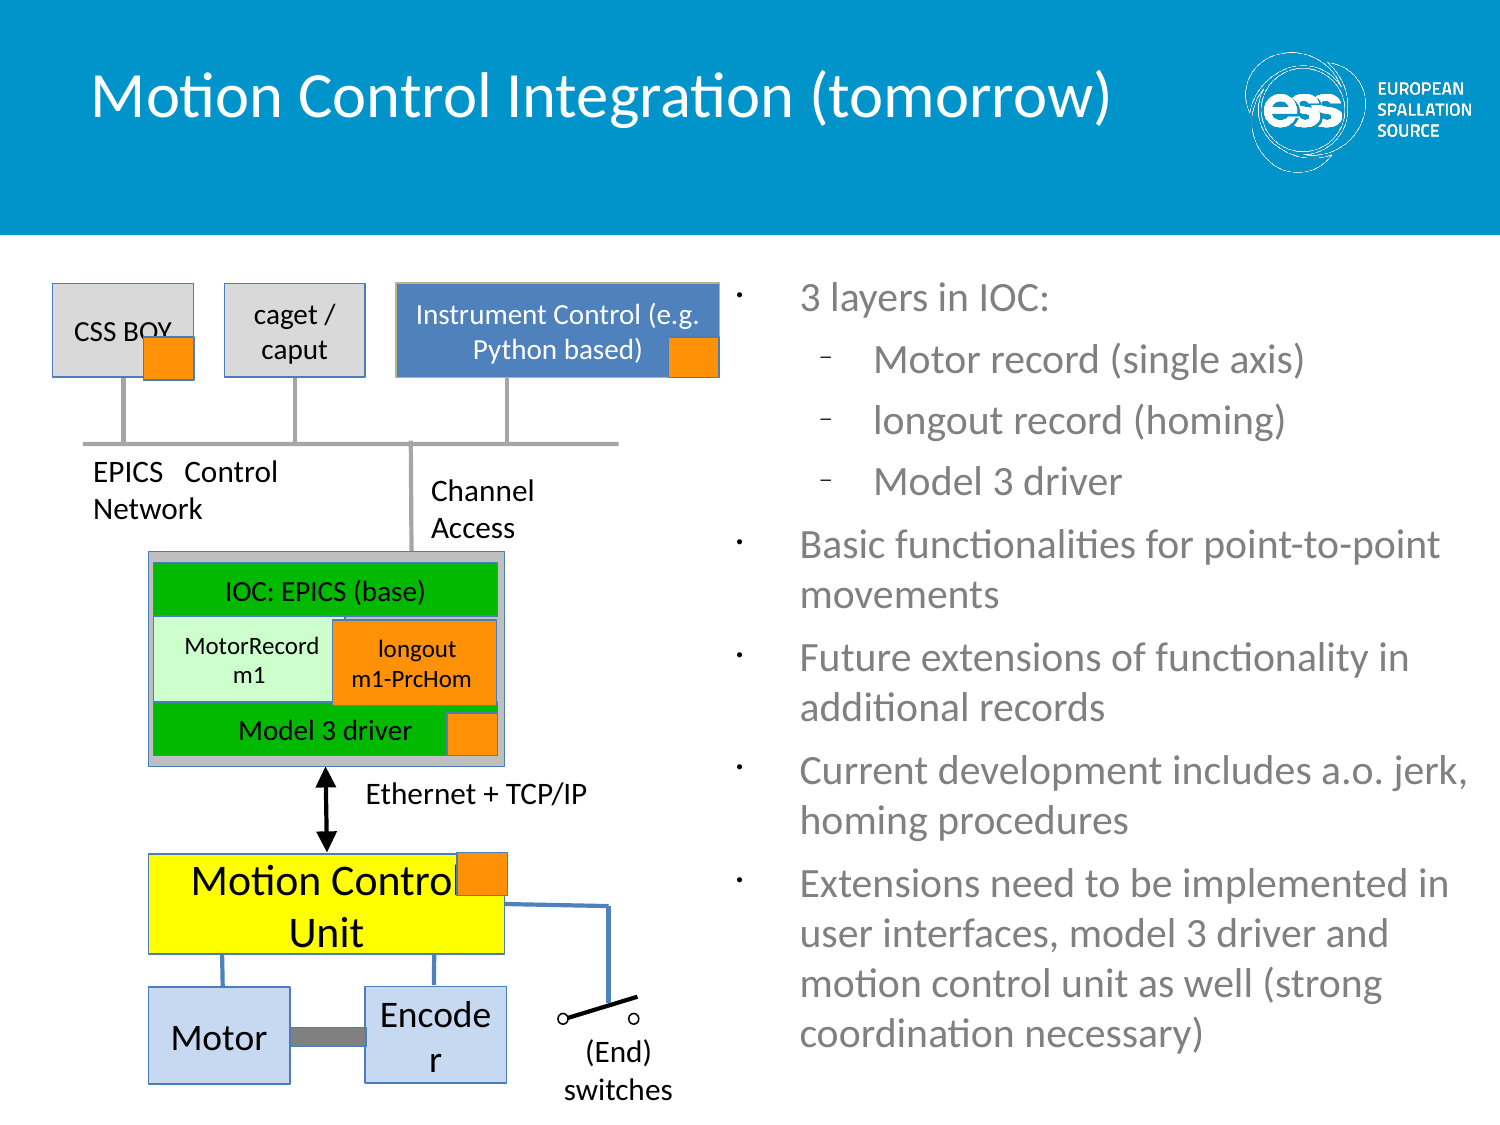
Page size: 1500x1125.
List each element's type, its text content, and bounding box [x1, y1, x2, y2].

picture [1379, 83, 1385, 94]
text_box [628, 1013, 639, 1025]
picture [1422, 125, 1428, 134]
text_box caget / caput [224, 283, 366, 377]
text_box [290, 1027, 367, 1047]
text_box IOC: EPICS (base) [153, 562, 498, 617]
text_box 3 layers in IOC: Motor record (single axis) longout record (homing) Model 3 driver Basic functionalities for point-to-point movements Future extensions of functionality in additional records Current development includes a.o. jerk, homing procedures Extensions need to be implemented in user interfaces, model 3 driver and motion control unit as well (strong coordination necessary) [719, 261, 1500, 1078]
picture [1400, 83, 1407, 94]
text_box CSS BOY [143, 324, 155, 336]
text_box Encoder [364, 986, 507, 1083]
text_box longout m1-PrcHom [332, 619, 497, 706]
text_box Motion Control Unit [148, 853, 505, 955]
picture [1409, 104, 1415, 115]
picture [1389, 104, 1393, 115]
text_box [456, 852, 508, 896]
picture [1418, 104, 1423, 115]
title Motion Control Integration (tomorrow) [75, 45, 1247, 248]
picture [1423, 83, 1430, 94]
text_box CSS BOY [52, 283, 194, 377]
picture [1436, 104, 1444, 115]
text_box Ethernet + TCP/IP [345, 766, 615, 819]
text_box Channel Access [416, 462, 609, 553]
text_box EPICS Control Network [78, 443, 372, 534]
text_box MotorRecord m1 [153, 616, 345, 702]
text_box Model 3 driver [153, 702, 498, 756]
picture [1432, 125, 1438, 136]
text_box Instrument Control (e.g. Python based) [396, 283, 719, 378]
picture [1264, 94, 1342, 127]
picture [1443, 86, 1450, 93]
text_box (End) switches [527, 1024, 710, 1114]
text_box [148, 551, 505, 767]
text_box [143, 336, 195, 380]
picture [1454, 83, 1458, 94]
text_box [668, 336, 719, 378]
text_box [557, 1013, 569, 1025]
text_box Motor [148, 987, 290, 1084]
picture [1398, 109, 1406, 115]
